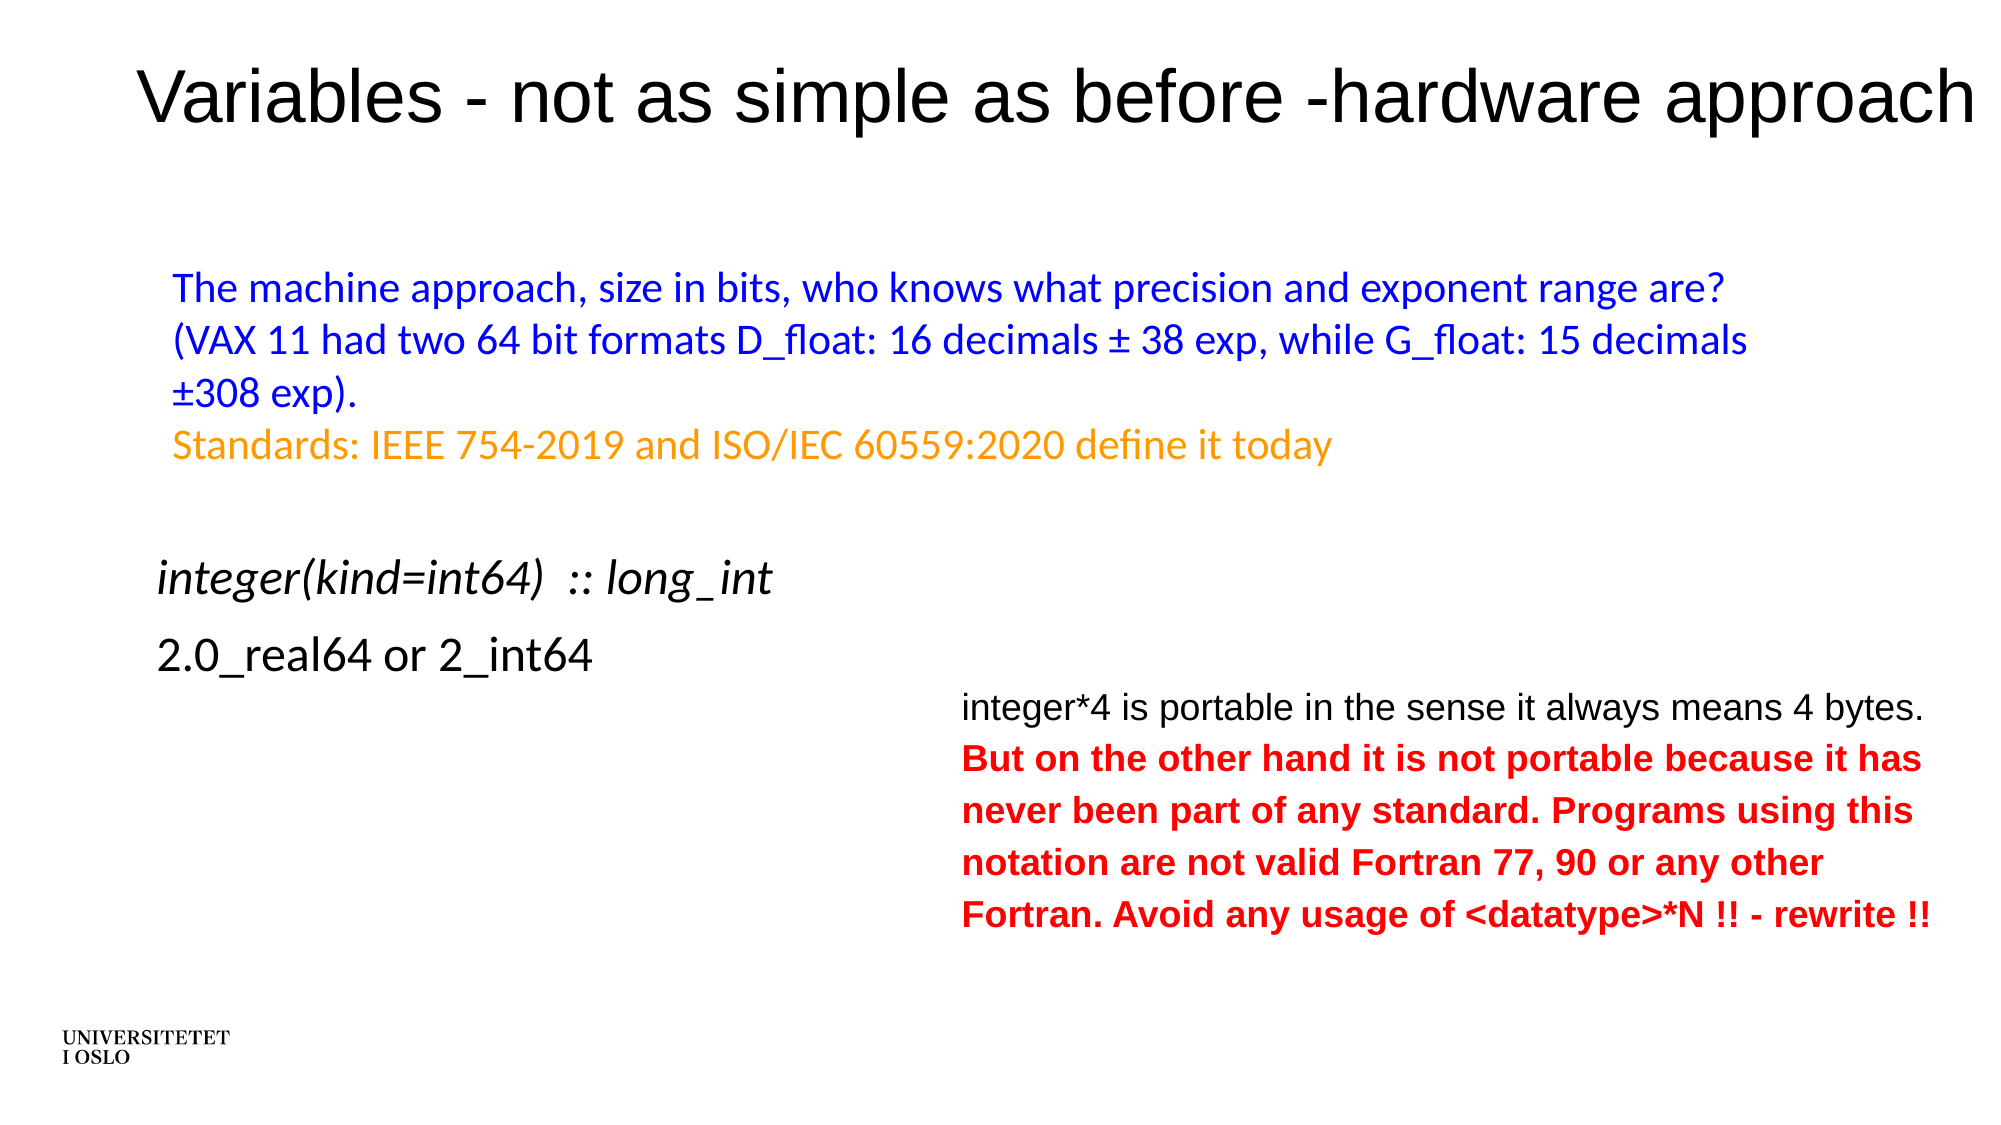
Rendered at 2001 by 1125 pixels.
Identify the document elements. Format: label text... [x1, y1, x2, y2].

text_box integer*4 is portable in the sense it always means 4 bytes. But on the other hand it is not portable because it has never been part of any standard. Programs using this notation are not valid Fortran 77, 90 or any other Fortran. Avoid any usage of <datatype>*N !! - rewrite !! [941, 655, 1959, 955]
picture [62, 1030, 230, 1064]
text_box The machine approach, size in bits, who knows what precision and exponent range are? (VAX 11 had two 64 bit formats D_float: 16 decimals ± 38 exp, while G_float: 15 decimals ±308 exp). Standards: IEEE 754-2019 and ISO/IEC 60559:2020 define it today [152, 238, 1836, 489]
title Variables - not as simple as before -hardware approach [136, 47, 1994, 259]
text_box integer(kind=int64) :: long_int 2.0_real64 or 2_int64 [136, 531, 1077, 750]
